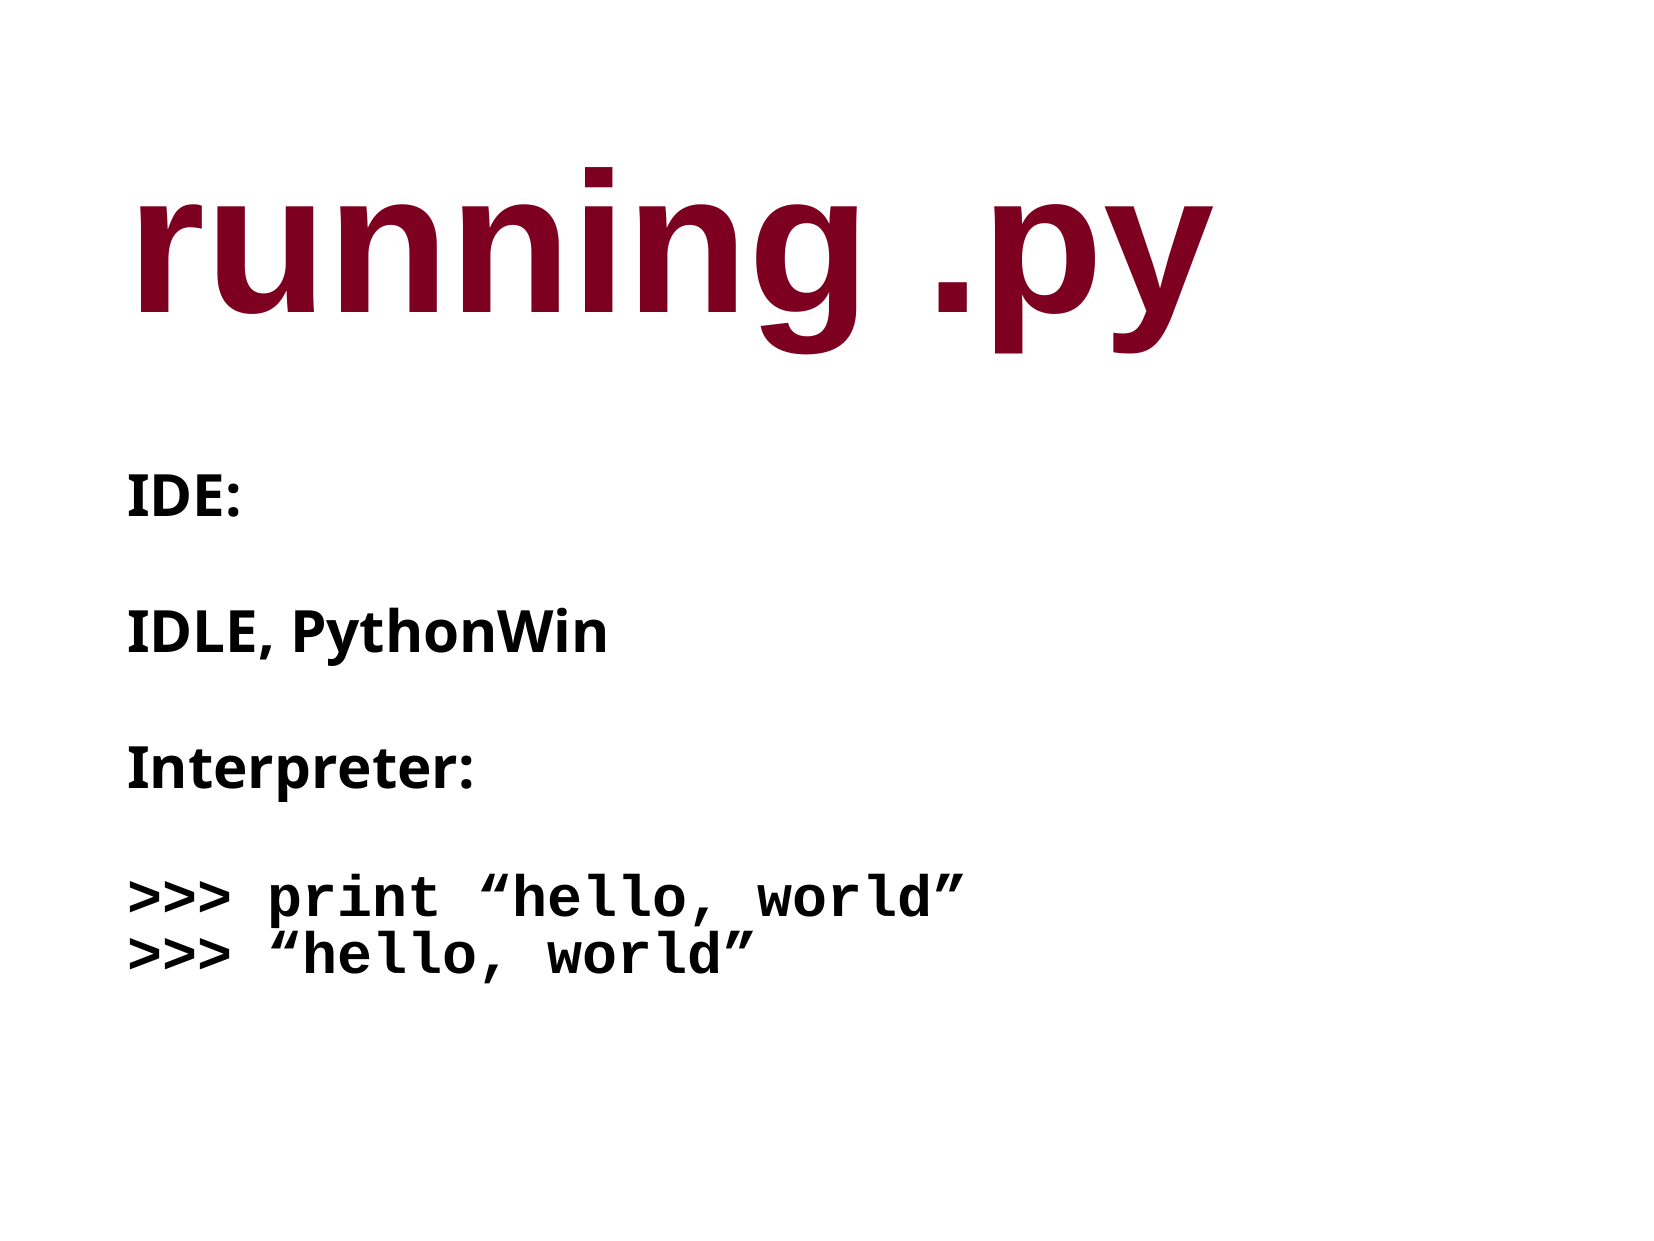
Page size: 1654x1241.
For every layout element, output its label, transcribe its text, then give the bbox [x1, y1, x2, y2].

text_box running .py [1022, 223, 1066, 295]
text_box running .py [785, 223, 829, 293]
text_box IDE: IDLE, PythonWin Interpreter: >>> print “hello, world” >>> “hello, world” [112, 453, 1313, 1004]
text_box running .py [112, 112, 1351, 338]
